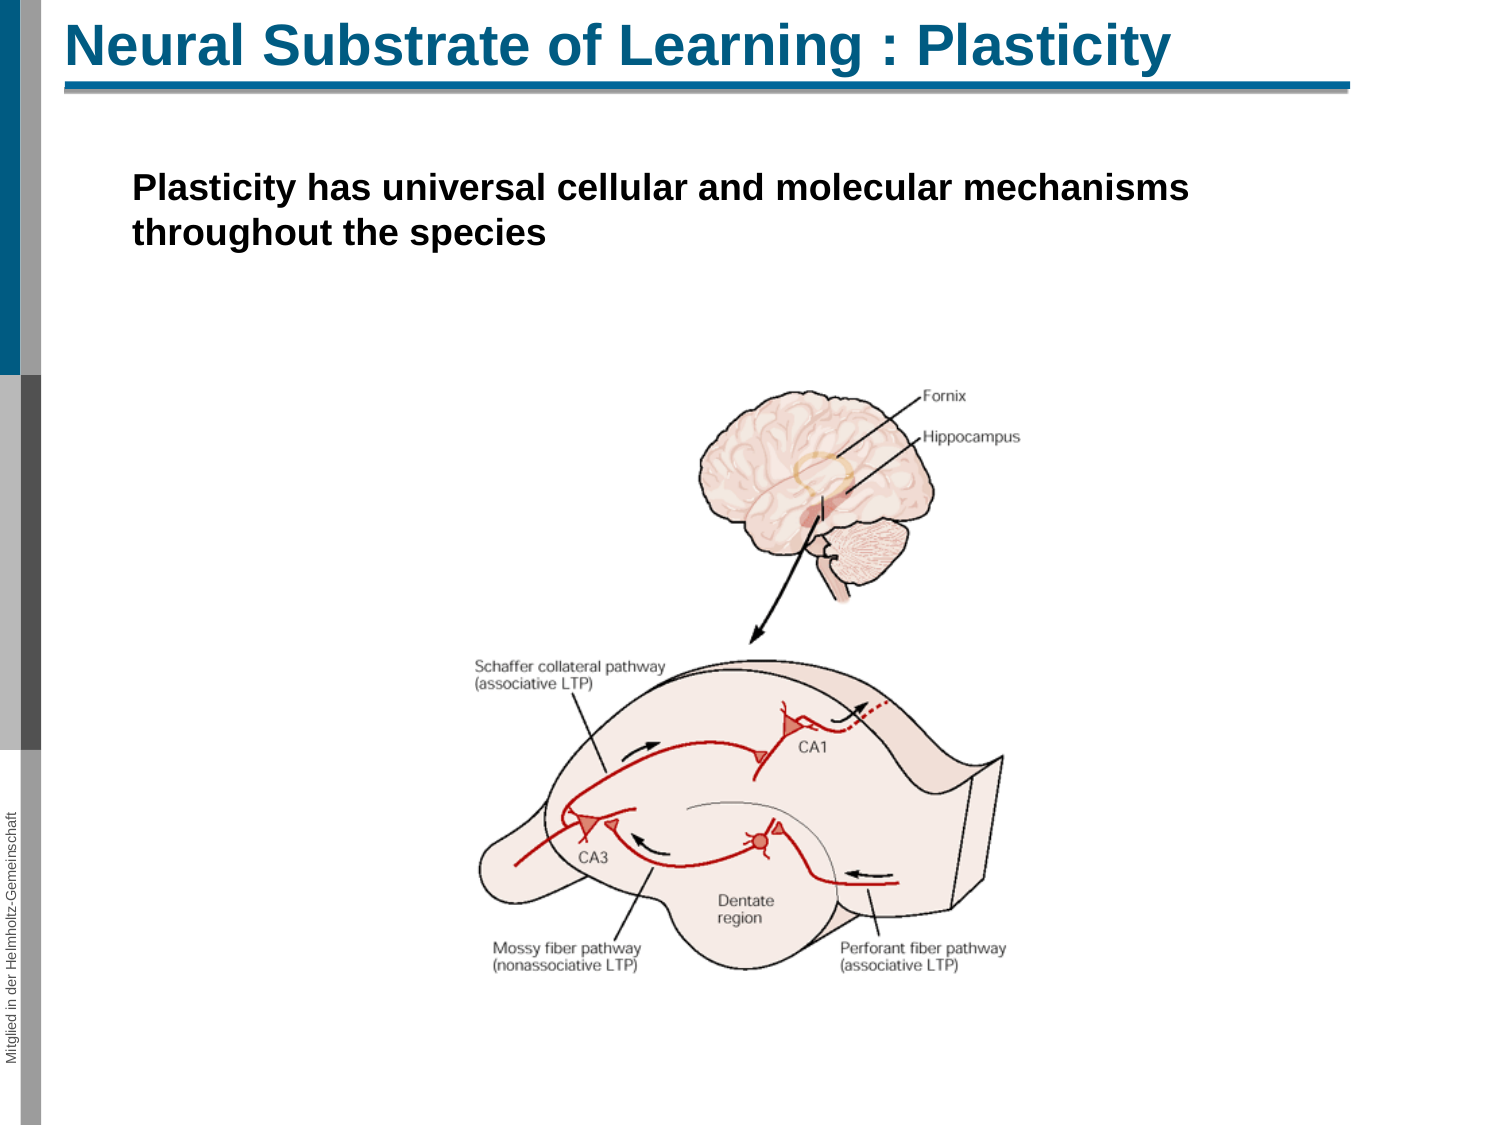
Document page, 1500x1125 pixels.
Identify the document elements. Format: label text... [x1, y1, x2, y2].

picture [475, 389, 1021, 976]
text_box Plasticity has universal cellular and molecular mechanisms throughout the species [117, 155, 1358, 493]
text_box Neural Substrate of Learning : Plasticity [64, 7, 1440, 102]
